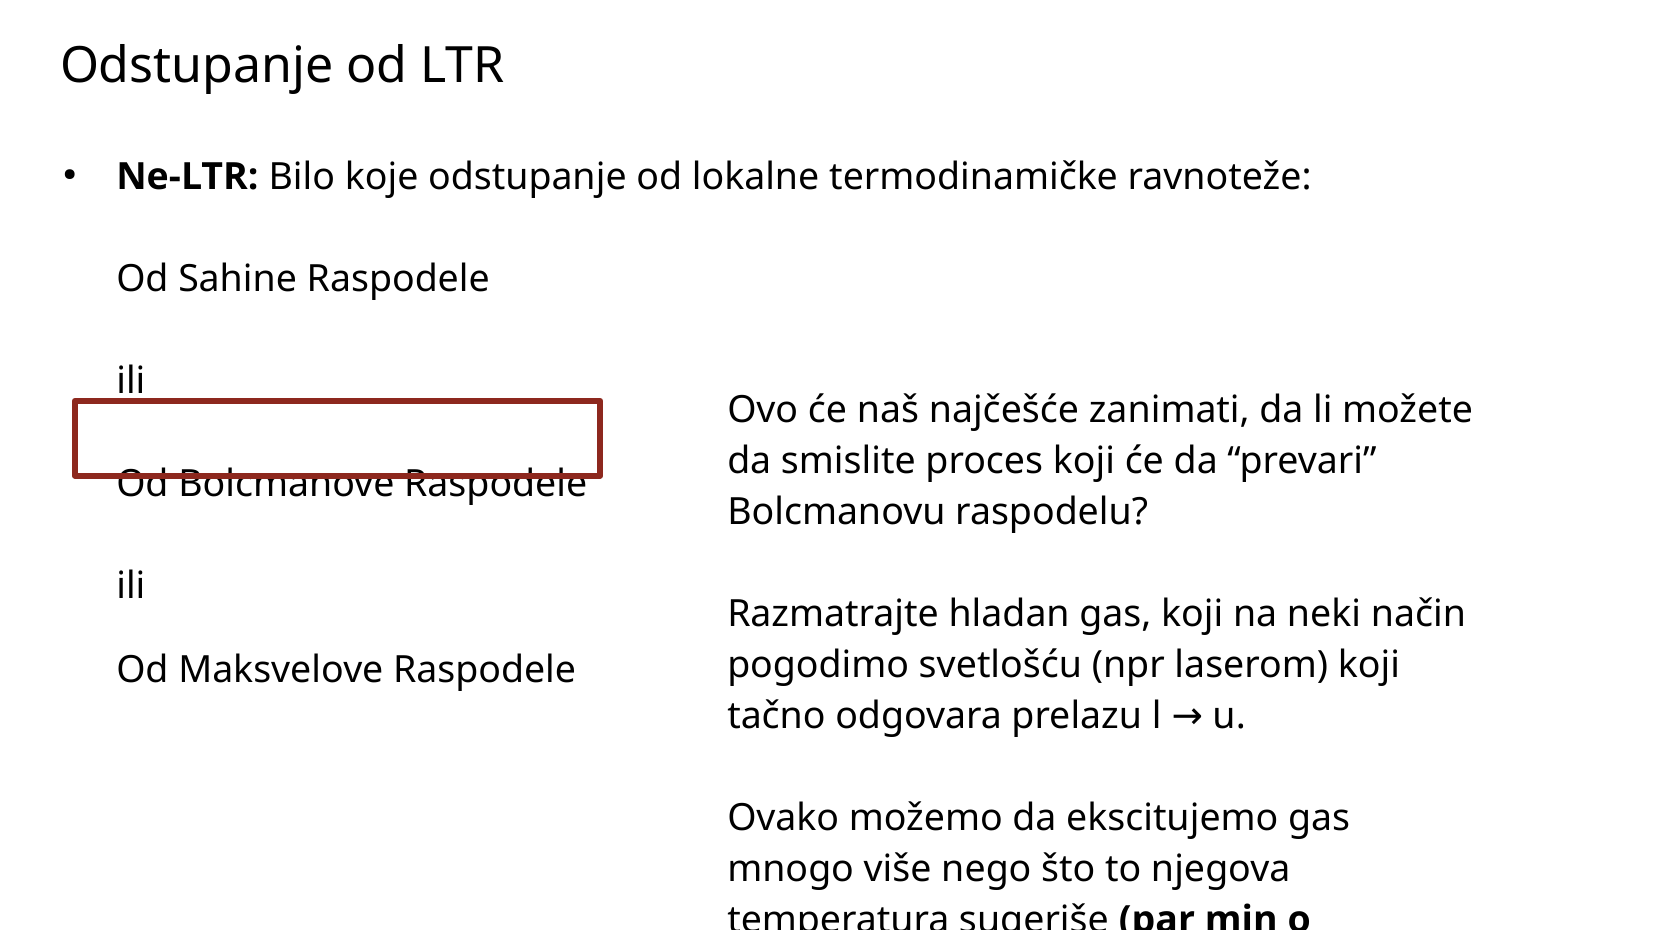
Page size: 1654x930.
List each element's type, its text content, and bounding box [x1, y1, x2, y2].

text_box Ovo će naš najčešće zanimati, da li možete da smislite proces koji će da “prevari” Bolcmanovu raspodelu? Razmatrajte hladan gas, koji na neki način pogodimo svetlošću (npr laserom) koji tačno odgovara prelazu l → u. Ovako možemo da ekscitujemo gas mnogo više nego što to njegova temperatura sugeriše (par min o zagrevanju putem linija) [712, 375, 1501, 925]
title Odstupanje od LTR [59, 13, 1648, 113]
list Ne-LTR: Bilo koje odstupanje od lokalne termodinamičke ravnoteže: Od Sahine Raspodele ili Od Bolcmanove Raspodele ili Od Maksvelove Raspodele [45, 149, 1635, 880]
